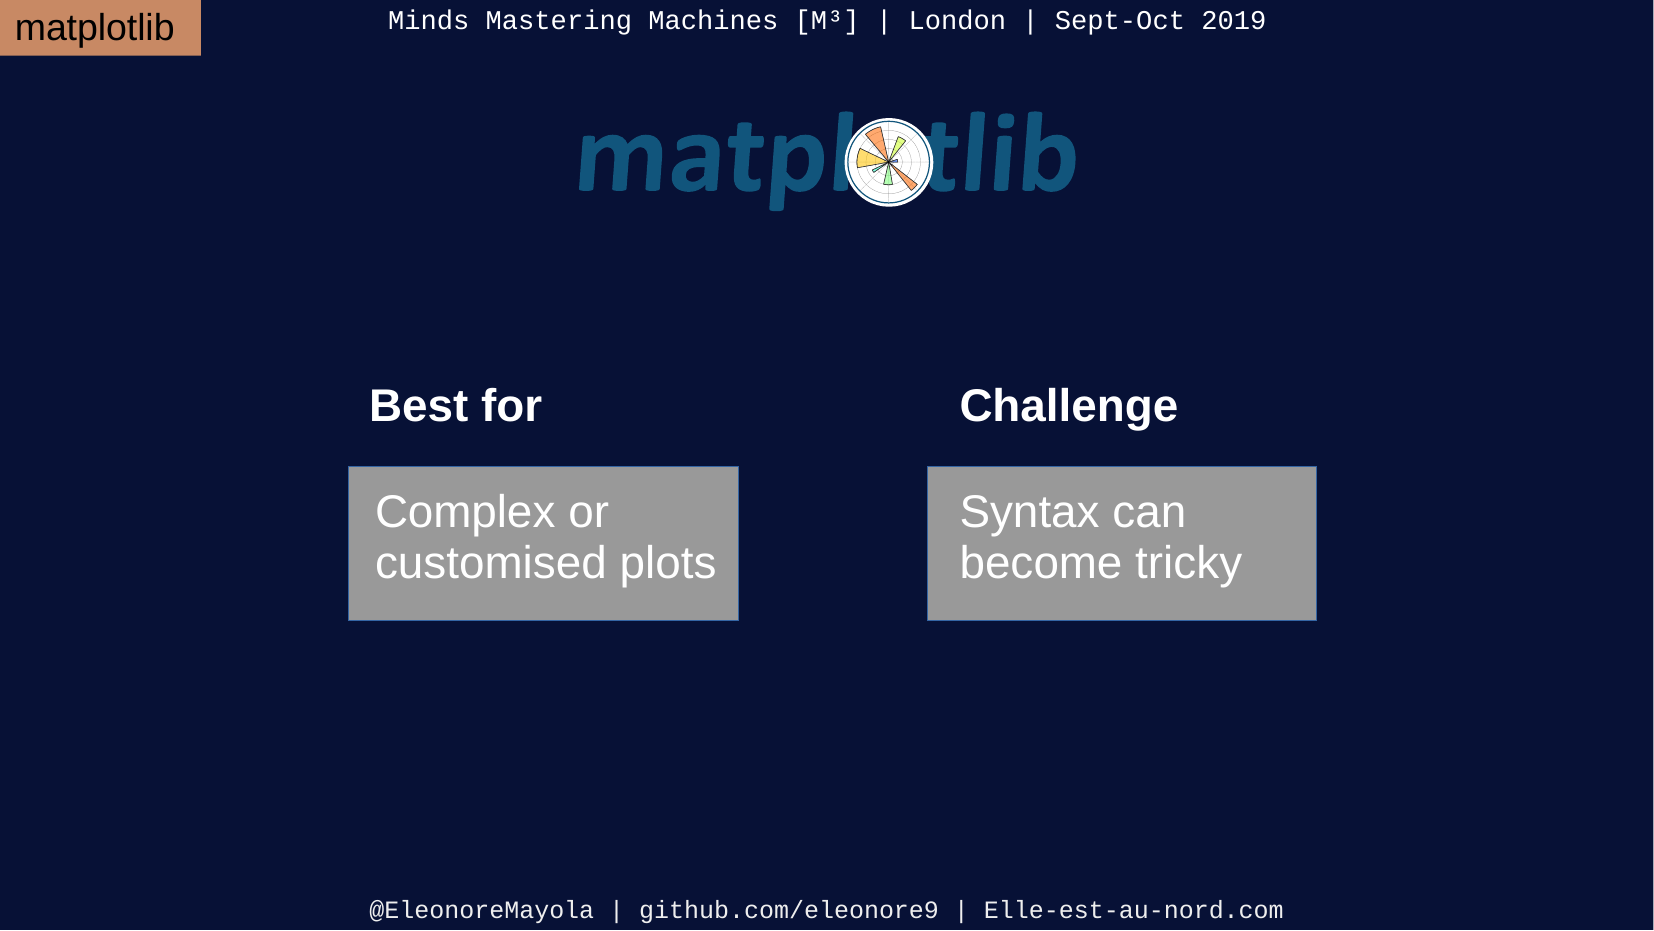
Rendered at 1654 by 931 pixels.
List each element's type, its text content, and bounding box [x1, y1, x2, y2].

text_box [927, 466, 1317, 621]
text_box Best for [354, 372, 709, 439]
text_box Minds Mastering Machines [M³] | London | Sept-Oct 2019 [265, 0, 1388, 60]
text_box Complex or customised plots [360, 478, 798, 647]
text_box @EleonoreMayola | github.com/eleonore9 | Elle-est-au-nord.com [295, 862, 1359, 931]
text_box matplotlib [0, 0, 201, 56]
text_box Challenge [944, 372, 1300, 439]
text_box Syntax can become tricky [944, 478, 1288, 596]
text_box [348, 466, 739, 621]
picture [556, 92, 1105, 225]
